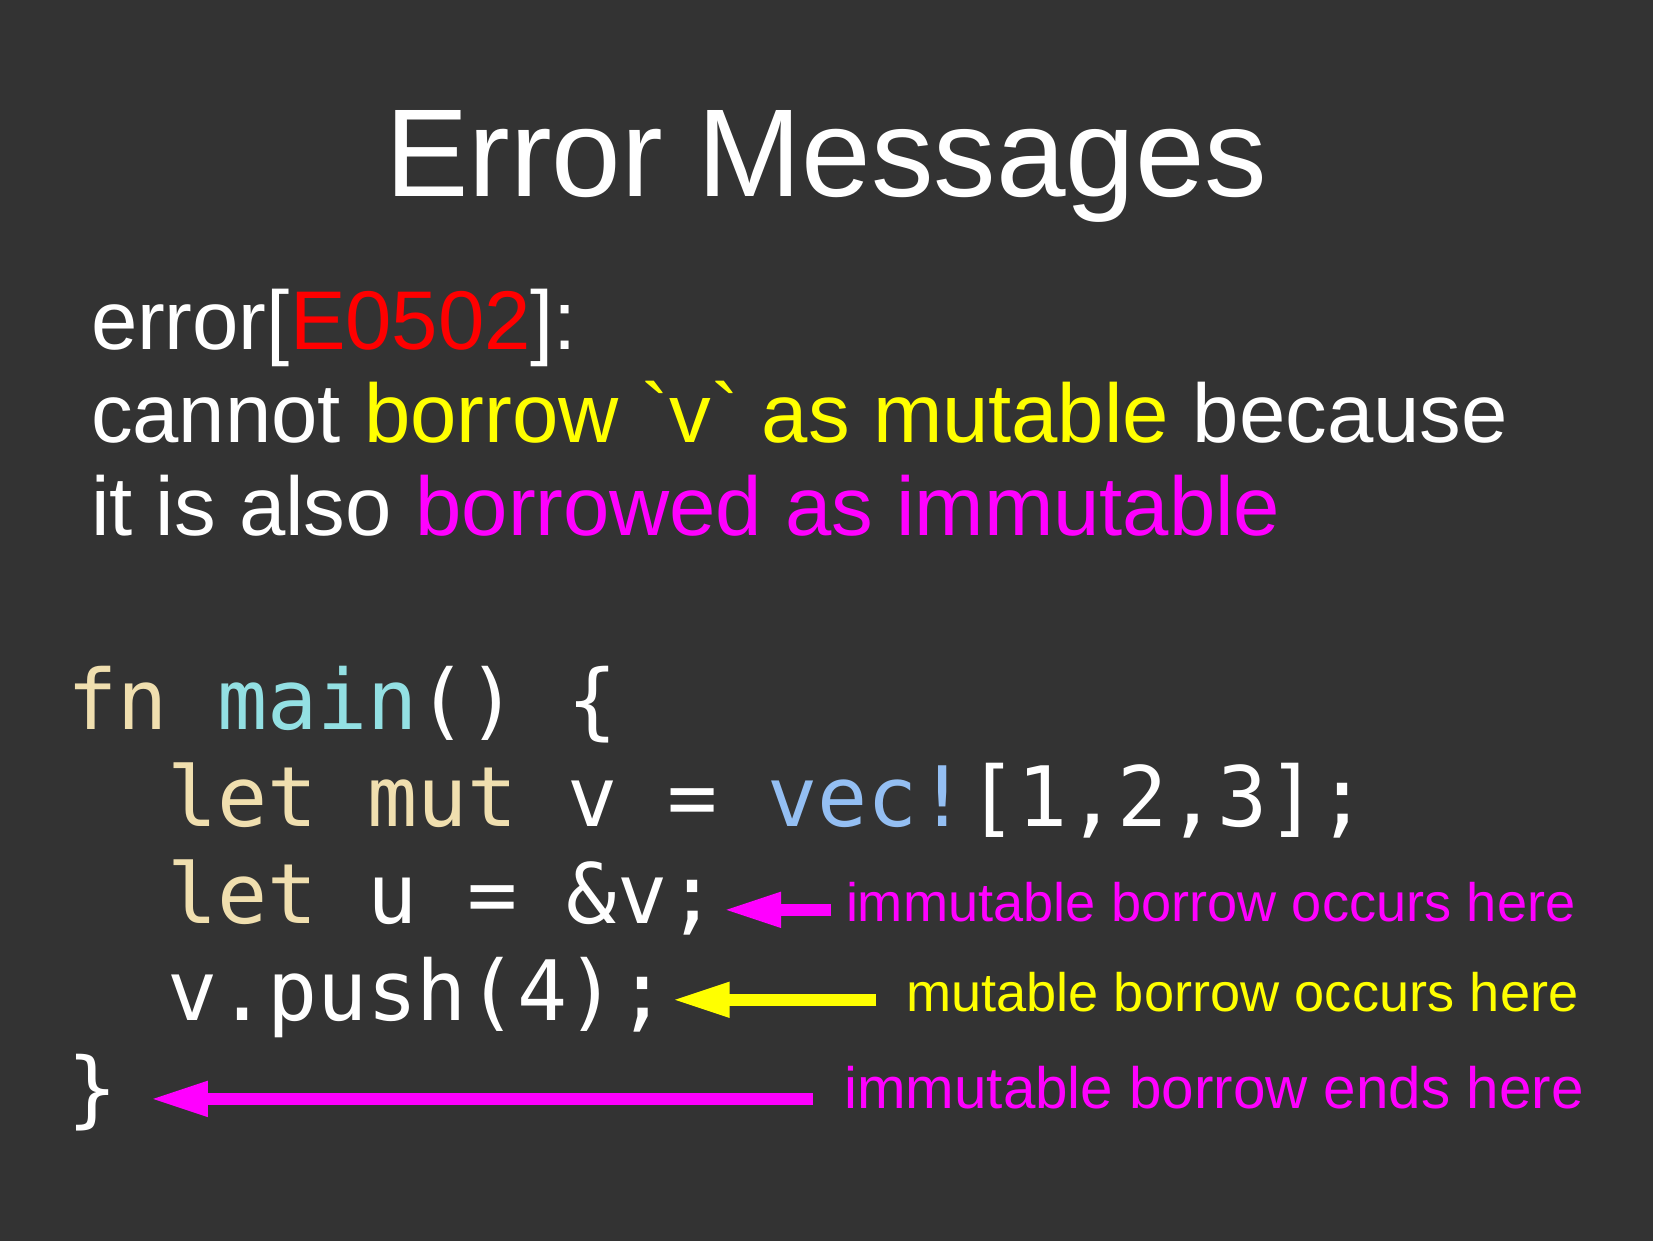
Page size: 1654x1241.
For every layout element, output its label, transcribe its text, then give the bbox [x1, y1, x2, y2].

text_box immutable borrow ends here [829, 1048, 1624, 1129]
text_box fn main() { let mut v = vec![1,2,3]; let u = &v; v.push(4); } [52, 645, 1417, 1147]
title Error Messages [82, 49, 1571, 257]
text_box immutable borrow occurs here [831, 864, 1597, 941]
text_box mutable borrow occurs here [891, 954, 1611, 1031]
text_box error[E0502]: cannot borrow `v` as mutable because it is also borrowed as immutable [76, 267, 1591, 562]
